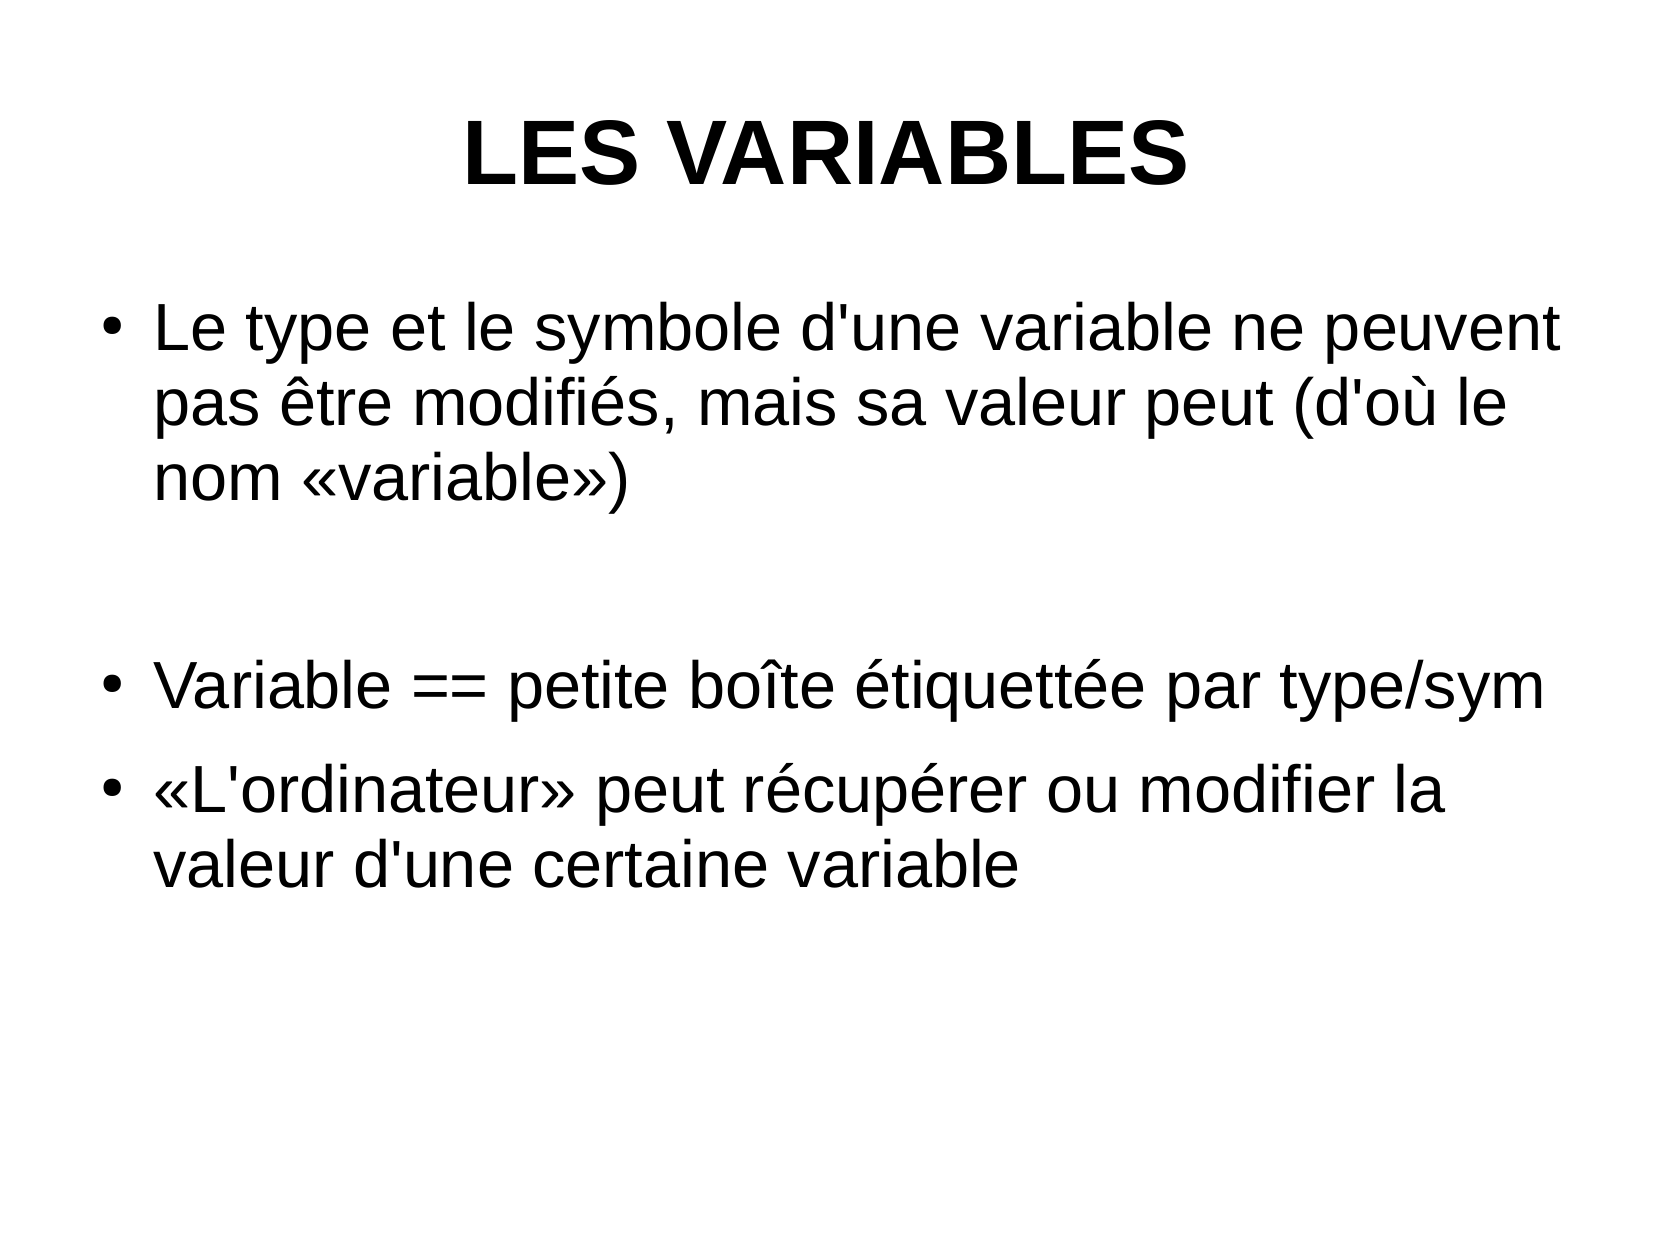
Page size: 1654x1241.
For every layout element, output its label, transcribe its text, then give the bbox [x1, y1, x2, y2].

list Le type et le symbole d'une variable ne peuvent pas être modifiés, mais sa valeur peut (d'où le nom «variable») Variable == petite boîte étiquettée par type/sym «L'ordinateur» peut récupérer ou modifier la valeur d'une certaine variable [82, 290, 1571, 1109]
title LES VARIABLES [82, 49, 1571, 257]
